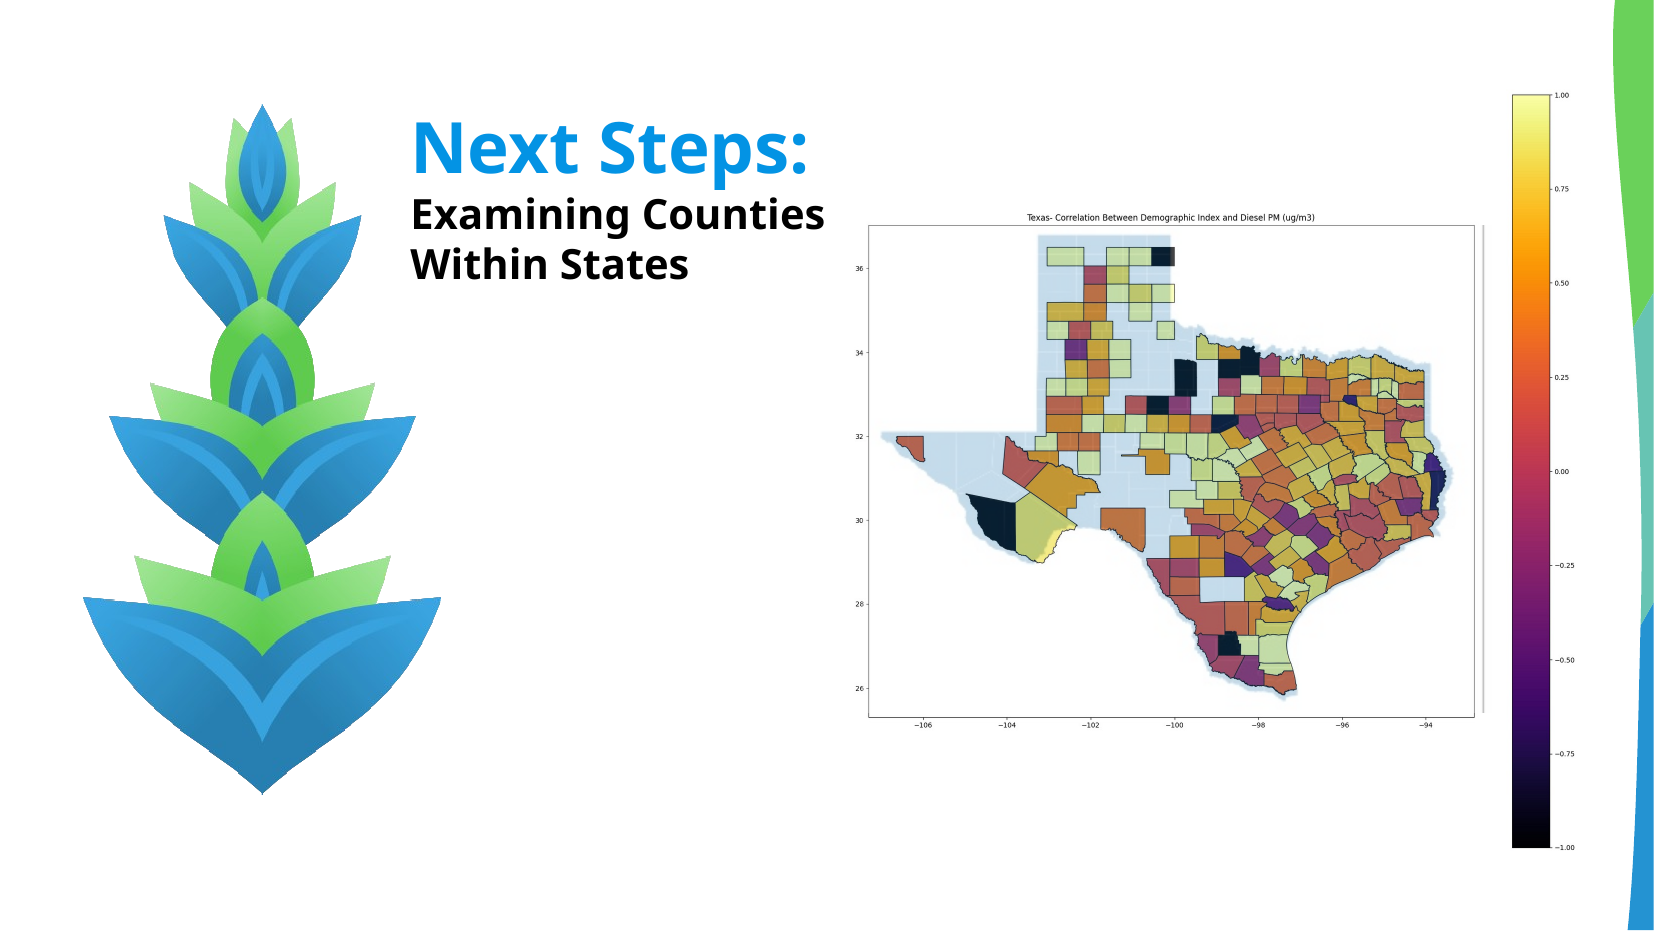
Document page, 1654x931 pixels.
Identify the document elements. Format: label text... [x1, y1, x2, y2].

text_box Next Steps: Examining Counties Within States [395, 95, 825, 296]
picture [825, 56, 1613, 884]
picture [83, 104, 441, 796]
